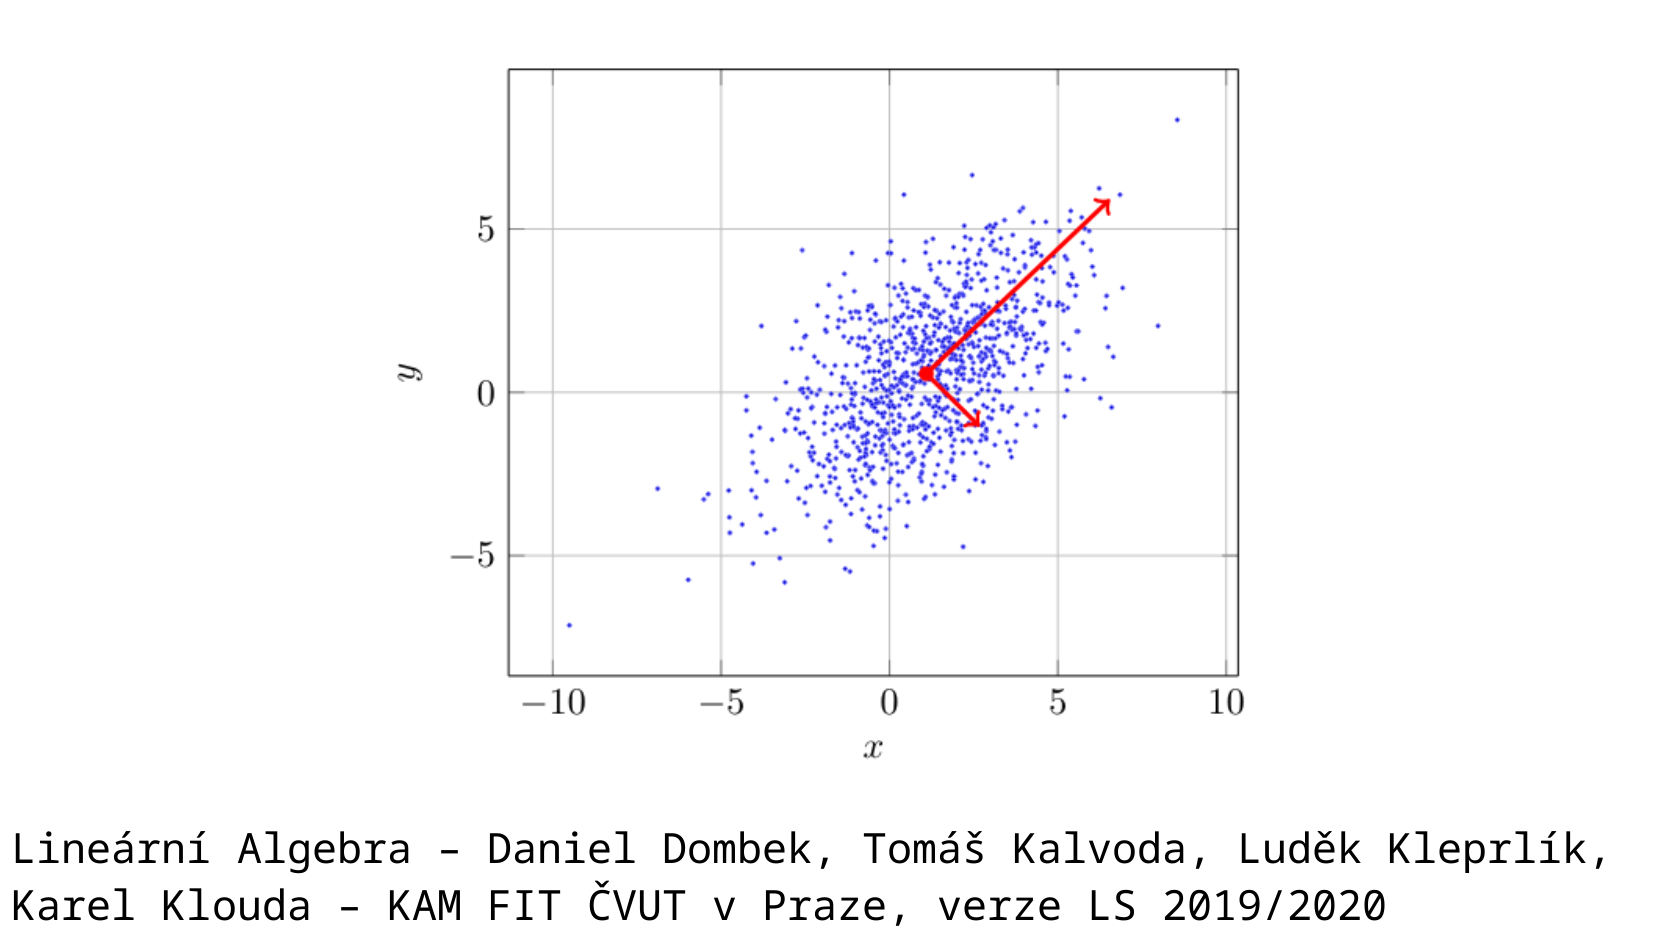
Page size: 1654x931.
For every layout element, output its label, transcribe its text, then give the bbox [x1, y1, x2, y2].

list Lineární Algebra – Daniel Dombek, Tomáš Kalvoda, Luděk Kleprlík, Karel Klouda – KAM FIT ČVUT v Praze, verze LS 2019/2020 [0, 818, 1625, 931]
picture [371, 39, 1302, 786]
